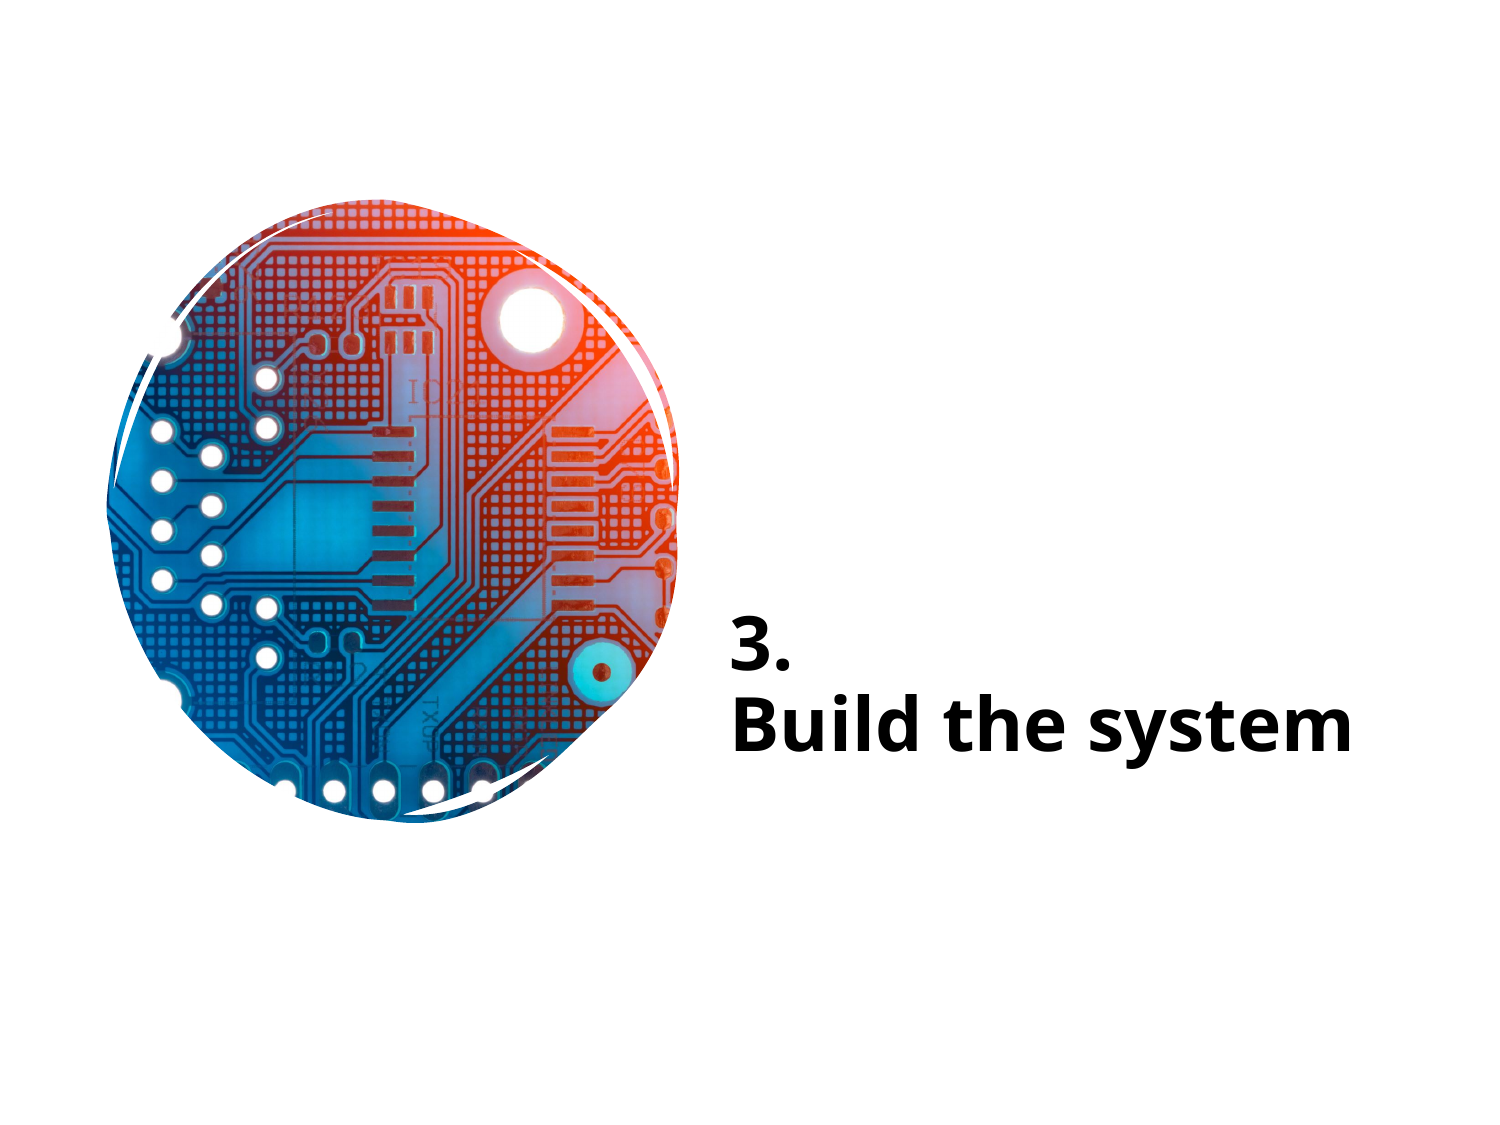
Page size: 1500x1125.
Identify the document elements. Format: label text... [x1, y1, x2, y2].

text_box [106, 199, 680, 824]
title 3. Build the system [714, 187, 1412, 776]
